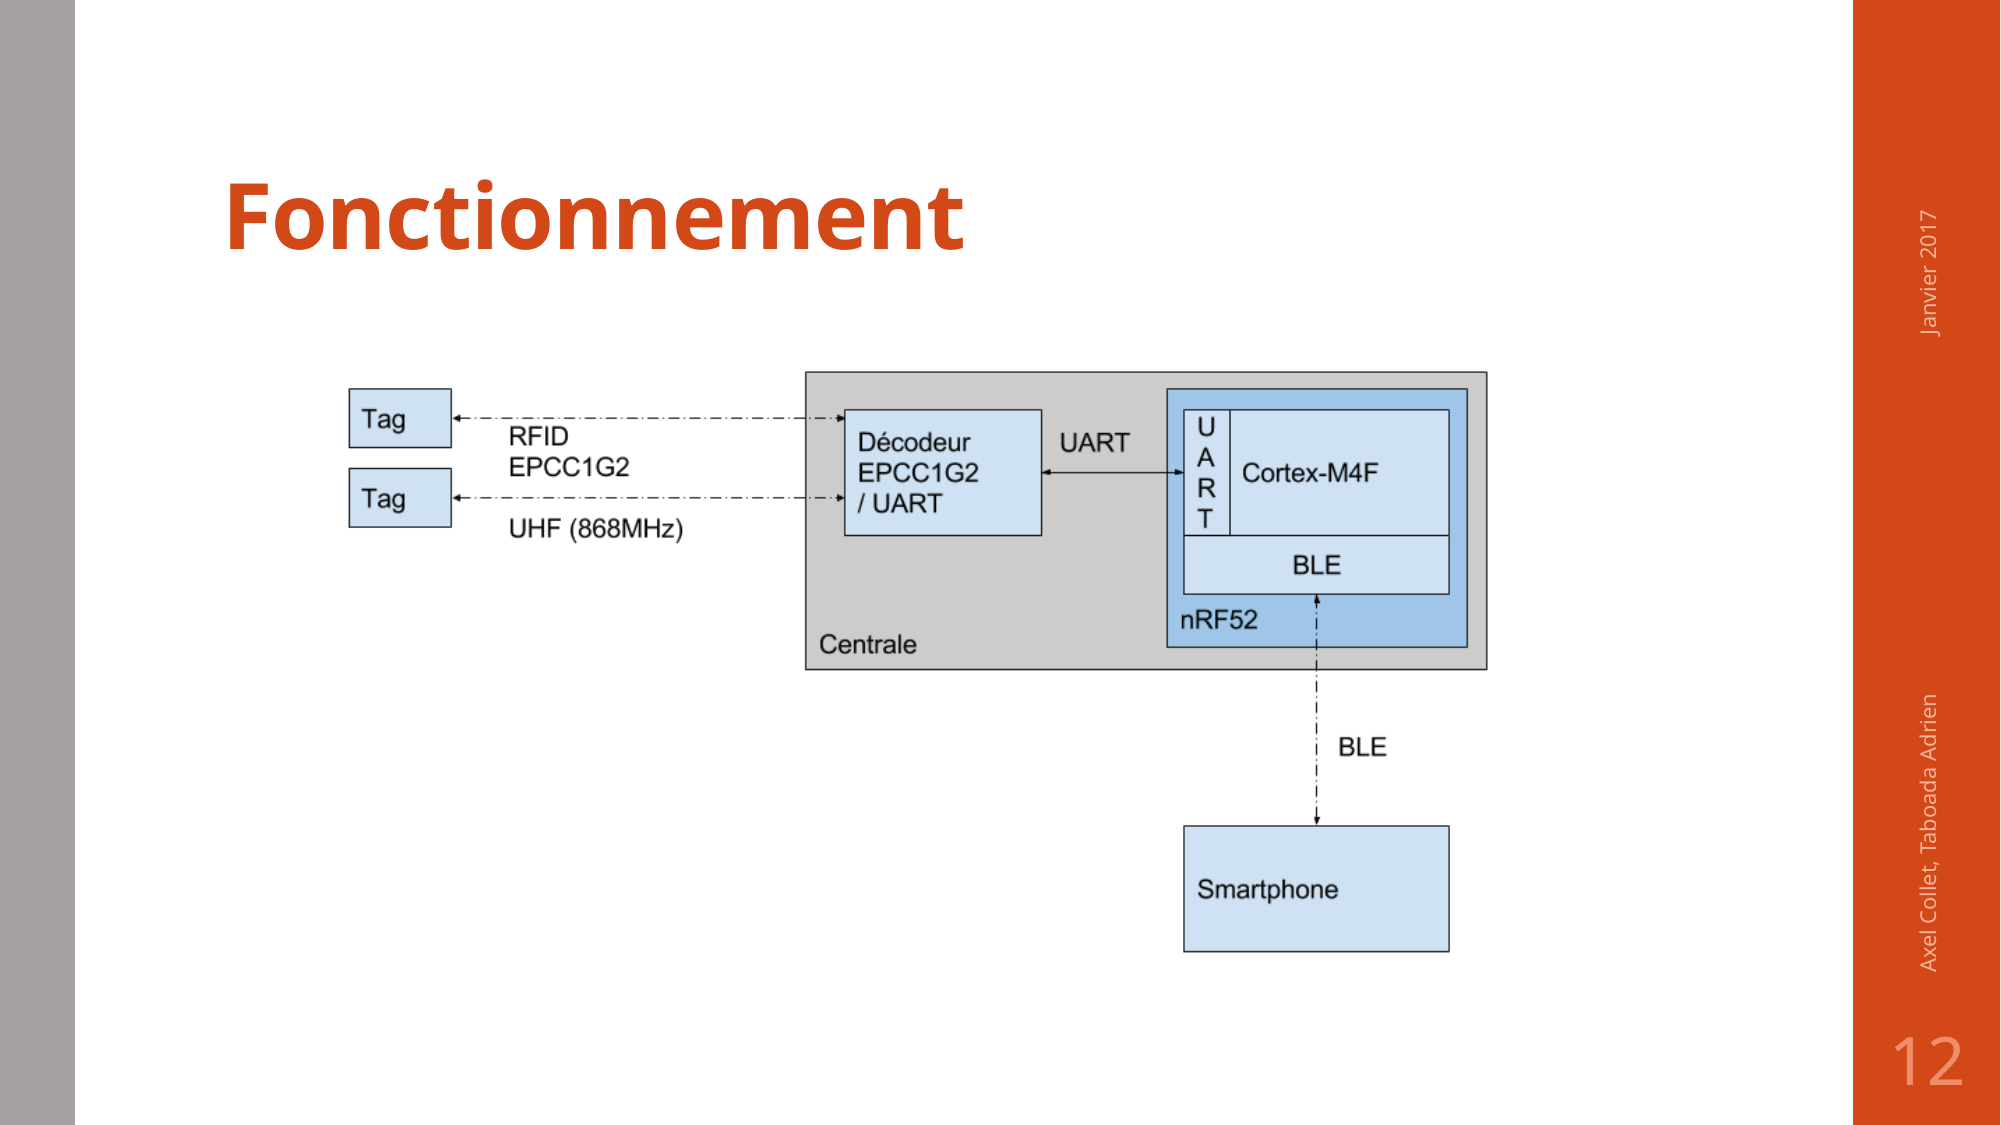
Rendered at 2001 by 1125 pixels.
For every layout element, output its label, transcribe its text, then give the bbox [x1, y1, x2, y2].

text_box [1852, 1012, 2000, 1110]
text_box Axel Collet, Taboada Adrien [1897, 400, 1958, 988]
text_box Janvier 2017 [1897, 37, 1958, 351]
picture [307, 299, 1517, 1014]
title Fonctionnement [206, 48, 1797, 278]
